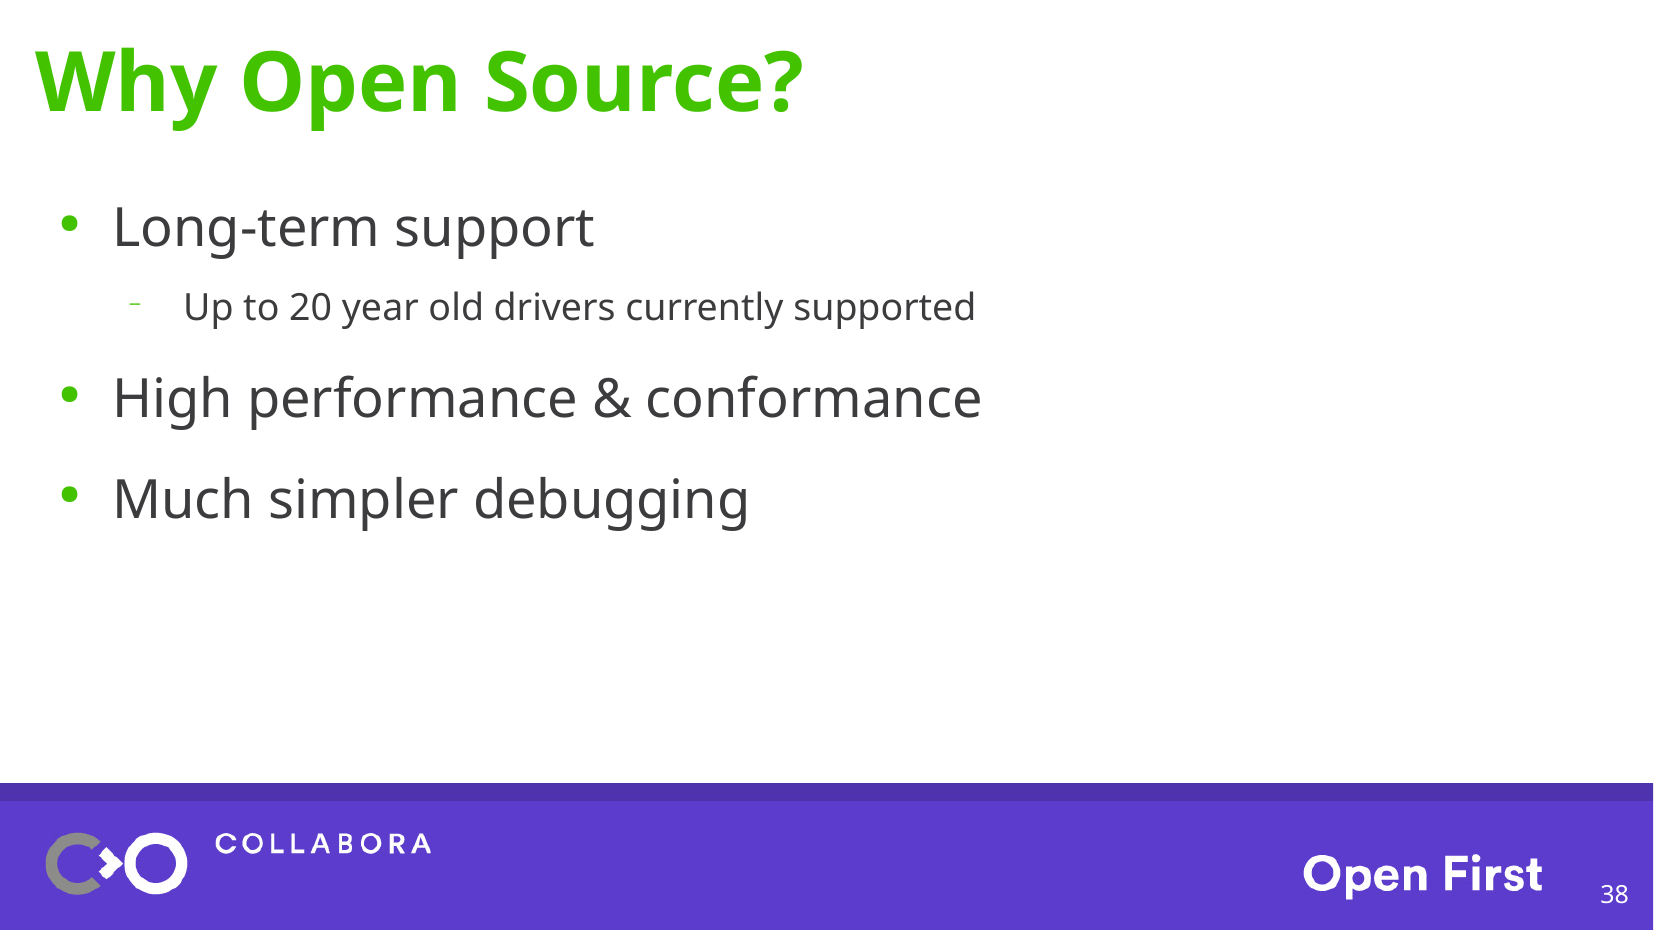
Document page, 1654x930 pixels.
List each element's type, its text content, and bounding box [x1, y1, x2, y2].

title Why Open Source? [35, 28, 1608, 192]
picture [0, 0, 1654, 930]
list Long-term support Up to 20 year old drivers currently supported High performance & conformance Much simpler debugging [41, 160, 1613, 804]
